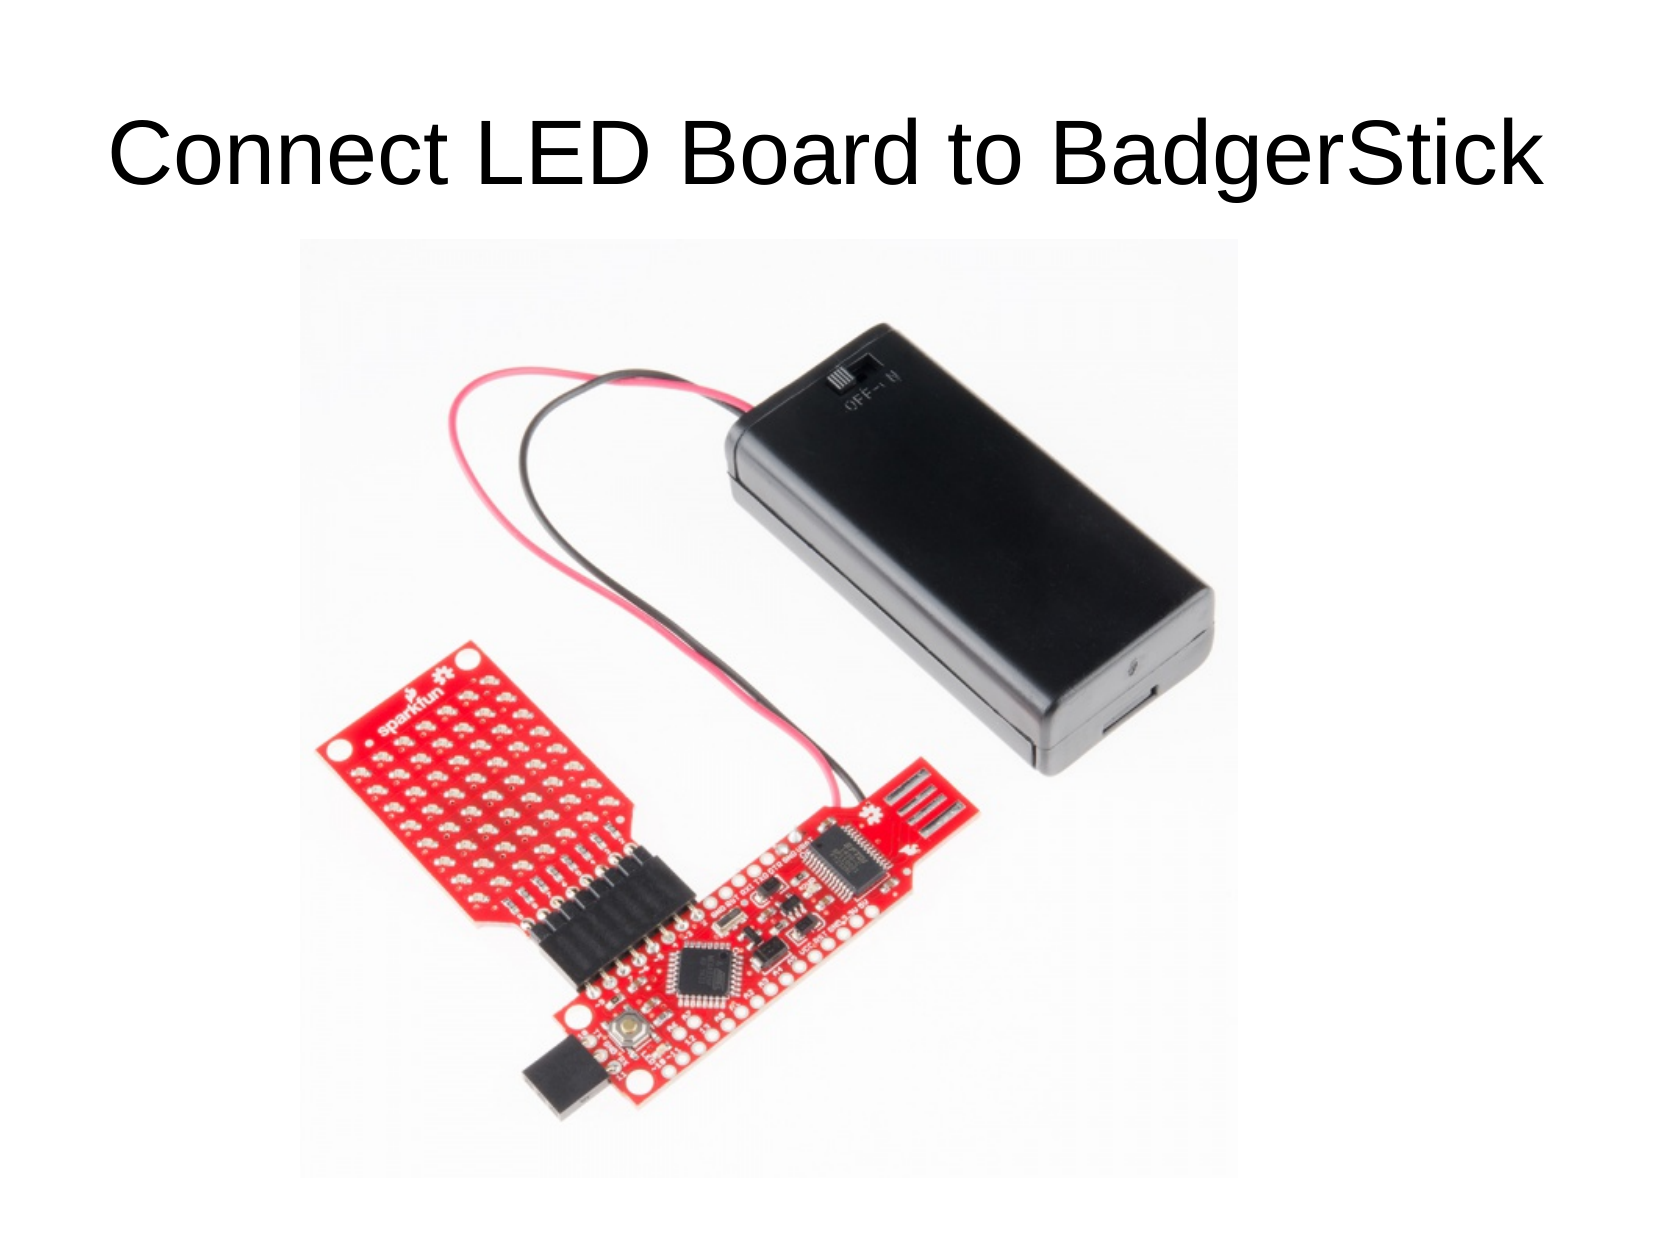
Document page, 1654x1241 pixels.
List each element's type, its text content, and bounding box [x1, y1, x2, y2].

picture [300, 239, 1238, 1178]
title Connect LED Board to BadgerStick [82, 49, 1571, 257]
